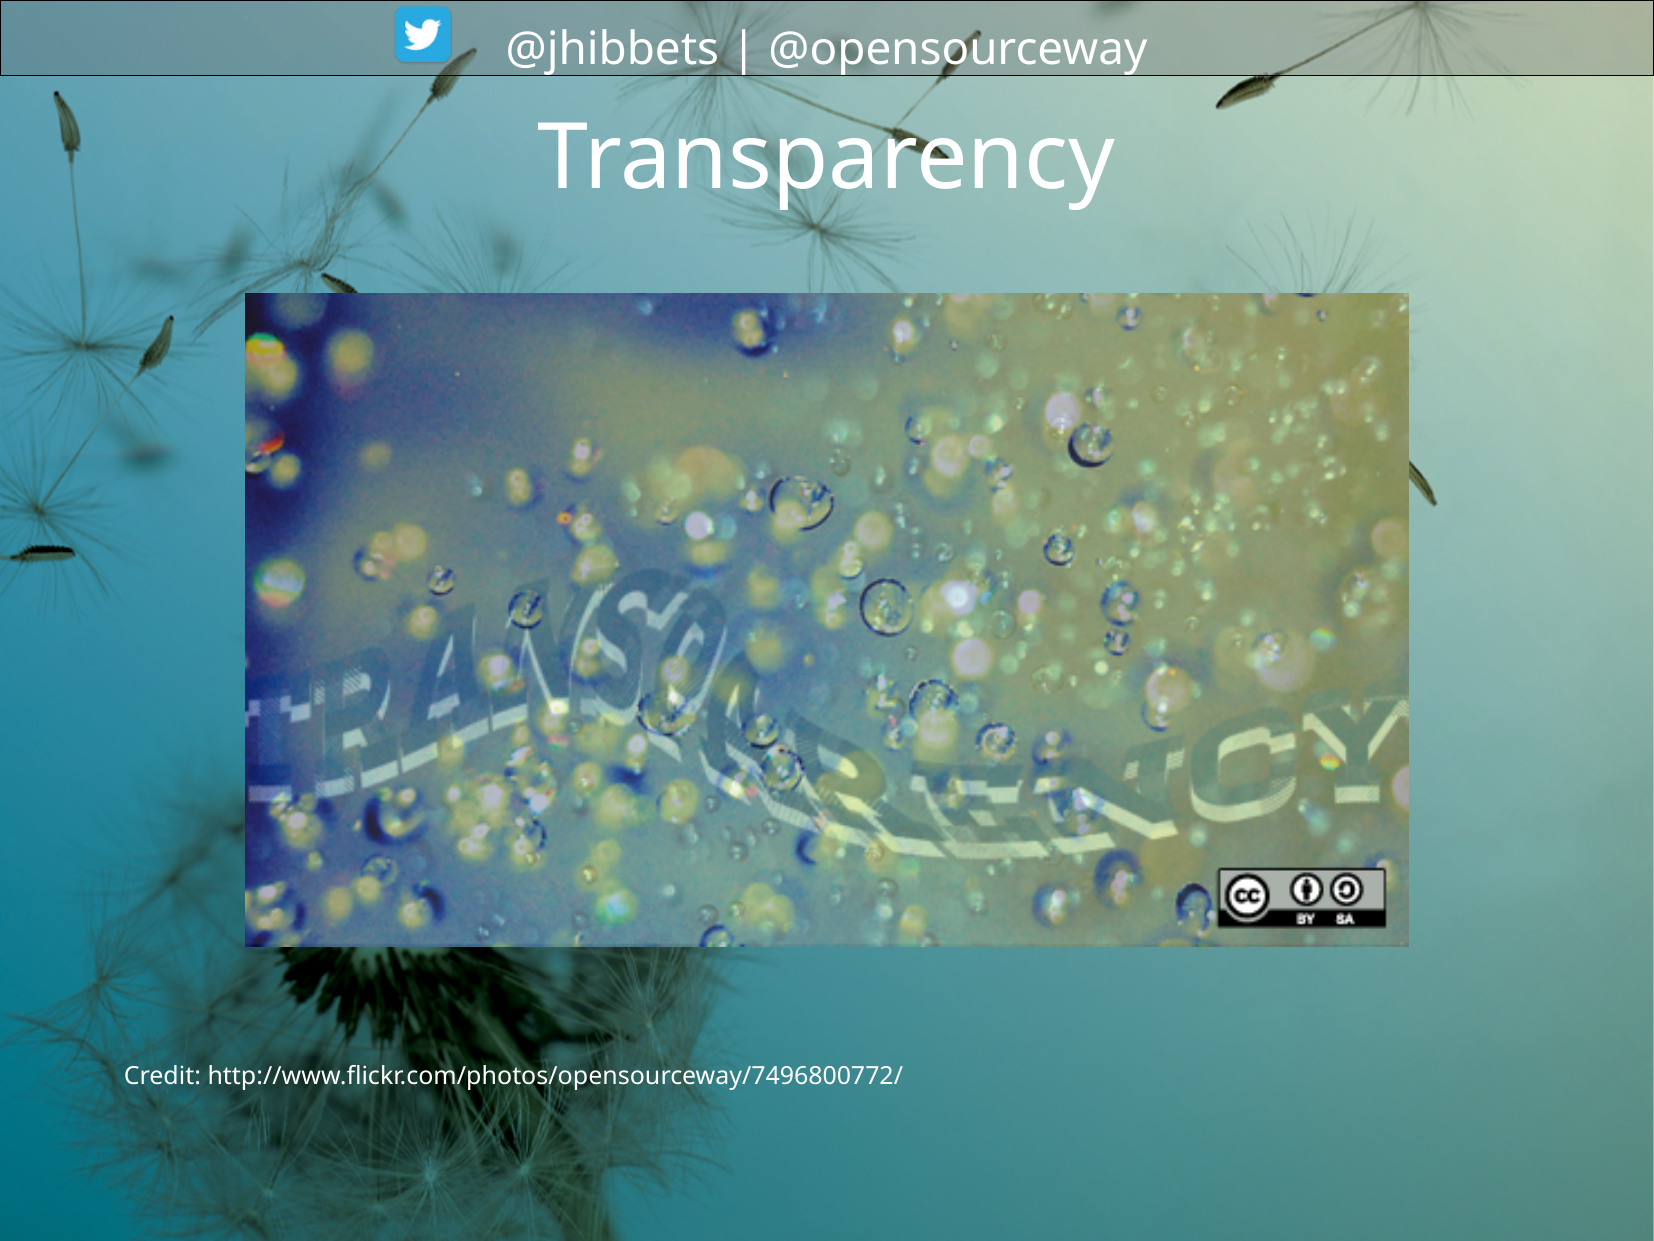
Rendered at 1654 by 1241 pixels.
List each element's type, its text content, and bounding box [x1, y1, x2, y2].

picture [393, 5, 454, 49]
text_box Credit: http://www.flickr.com/photos/opensourceway/7496800772/ [109, 1050, 925, 1090]
picture [0, 76, 1654, 1241]
title Transparency [82, 49, 1571, 257]
